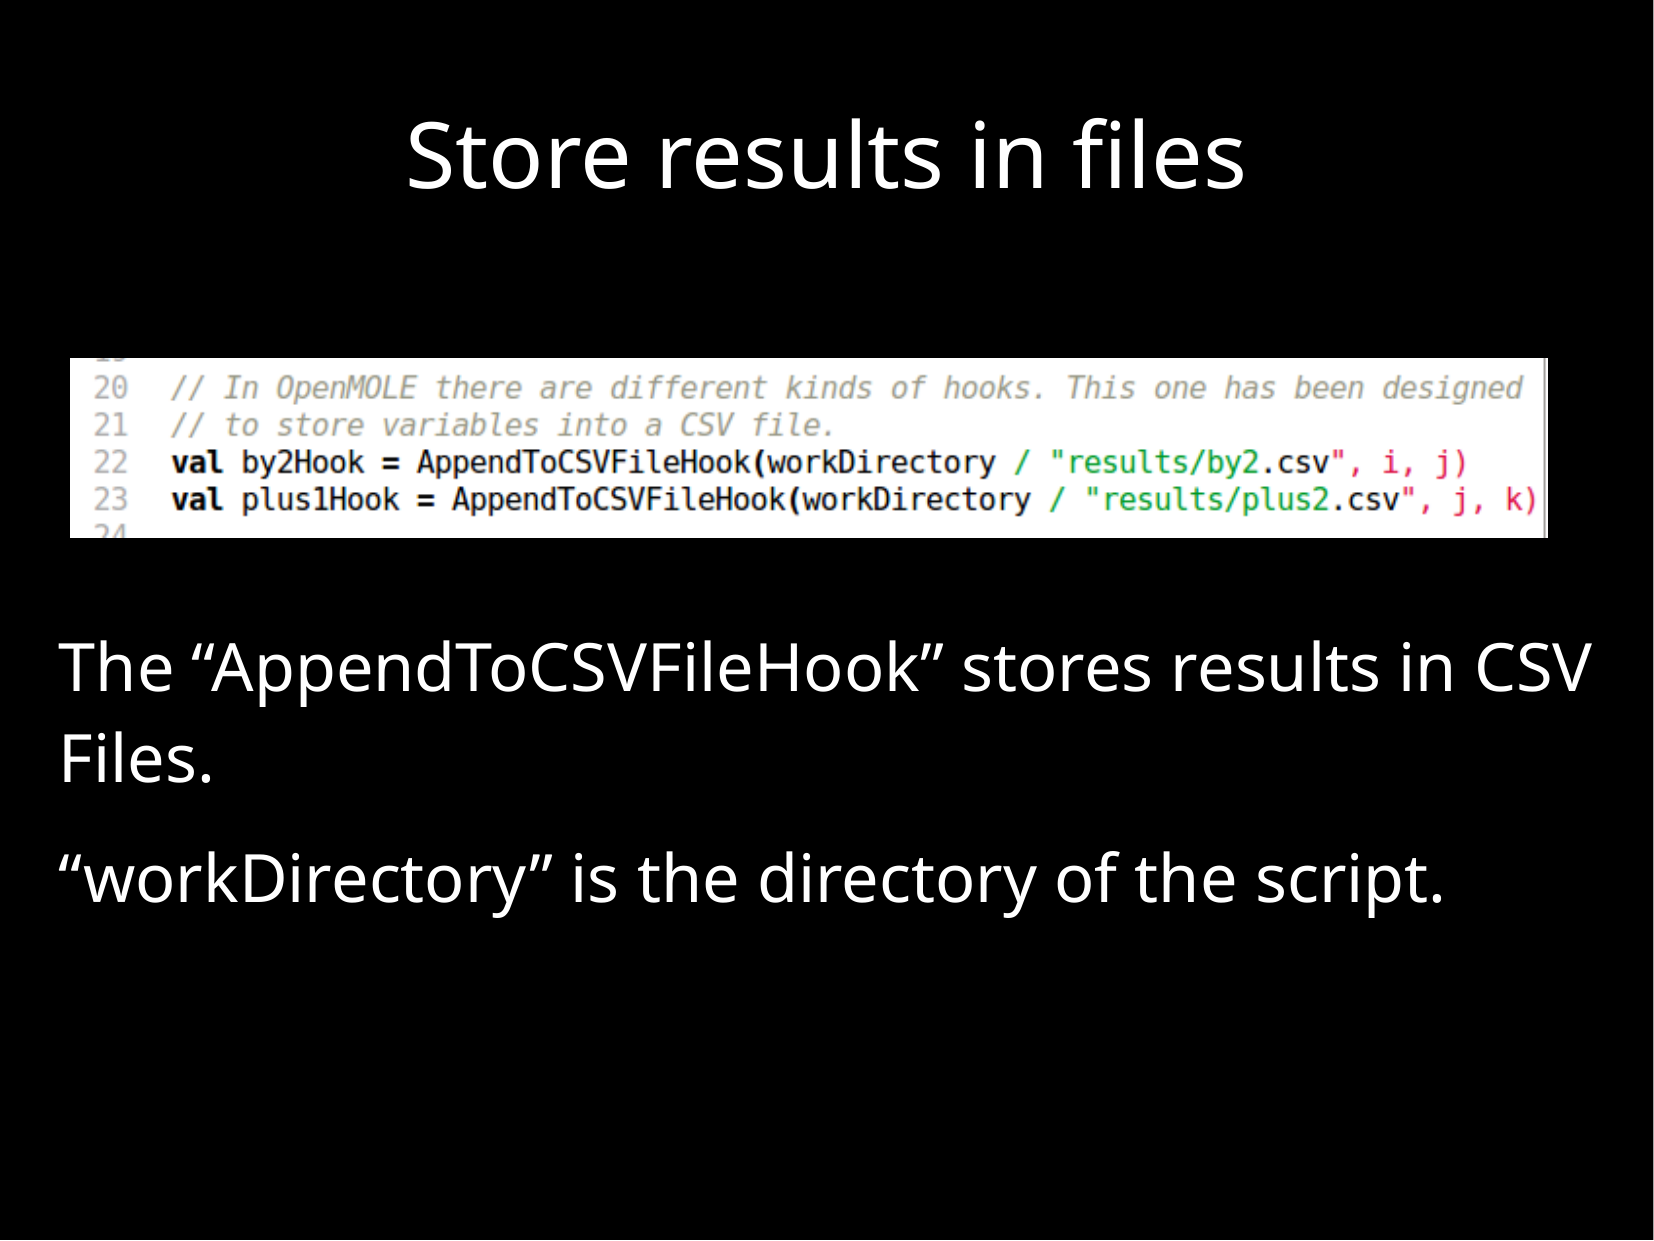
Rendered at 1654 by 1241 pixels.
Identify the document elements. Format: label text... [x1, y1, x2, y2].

list The “AppendToCSVFileHook” stores results in CSV Files. “workDirectory” is the directory of the script. [59, 620, 1607, 1081]
picture [70, 358, 1548, 538]
title Store results in files [82, 49, 1571, 257]
